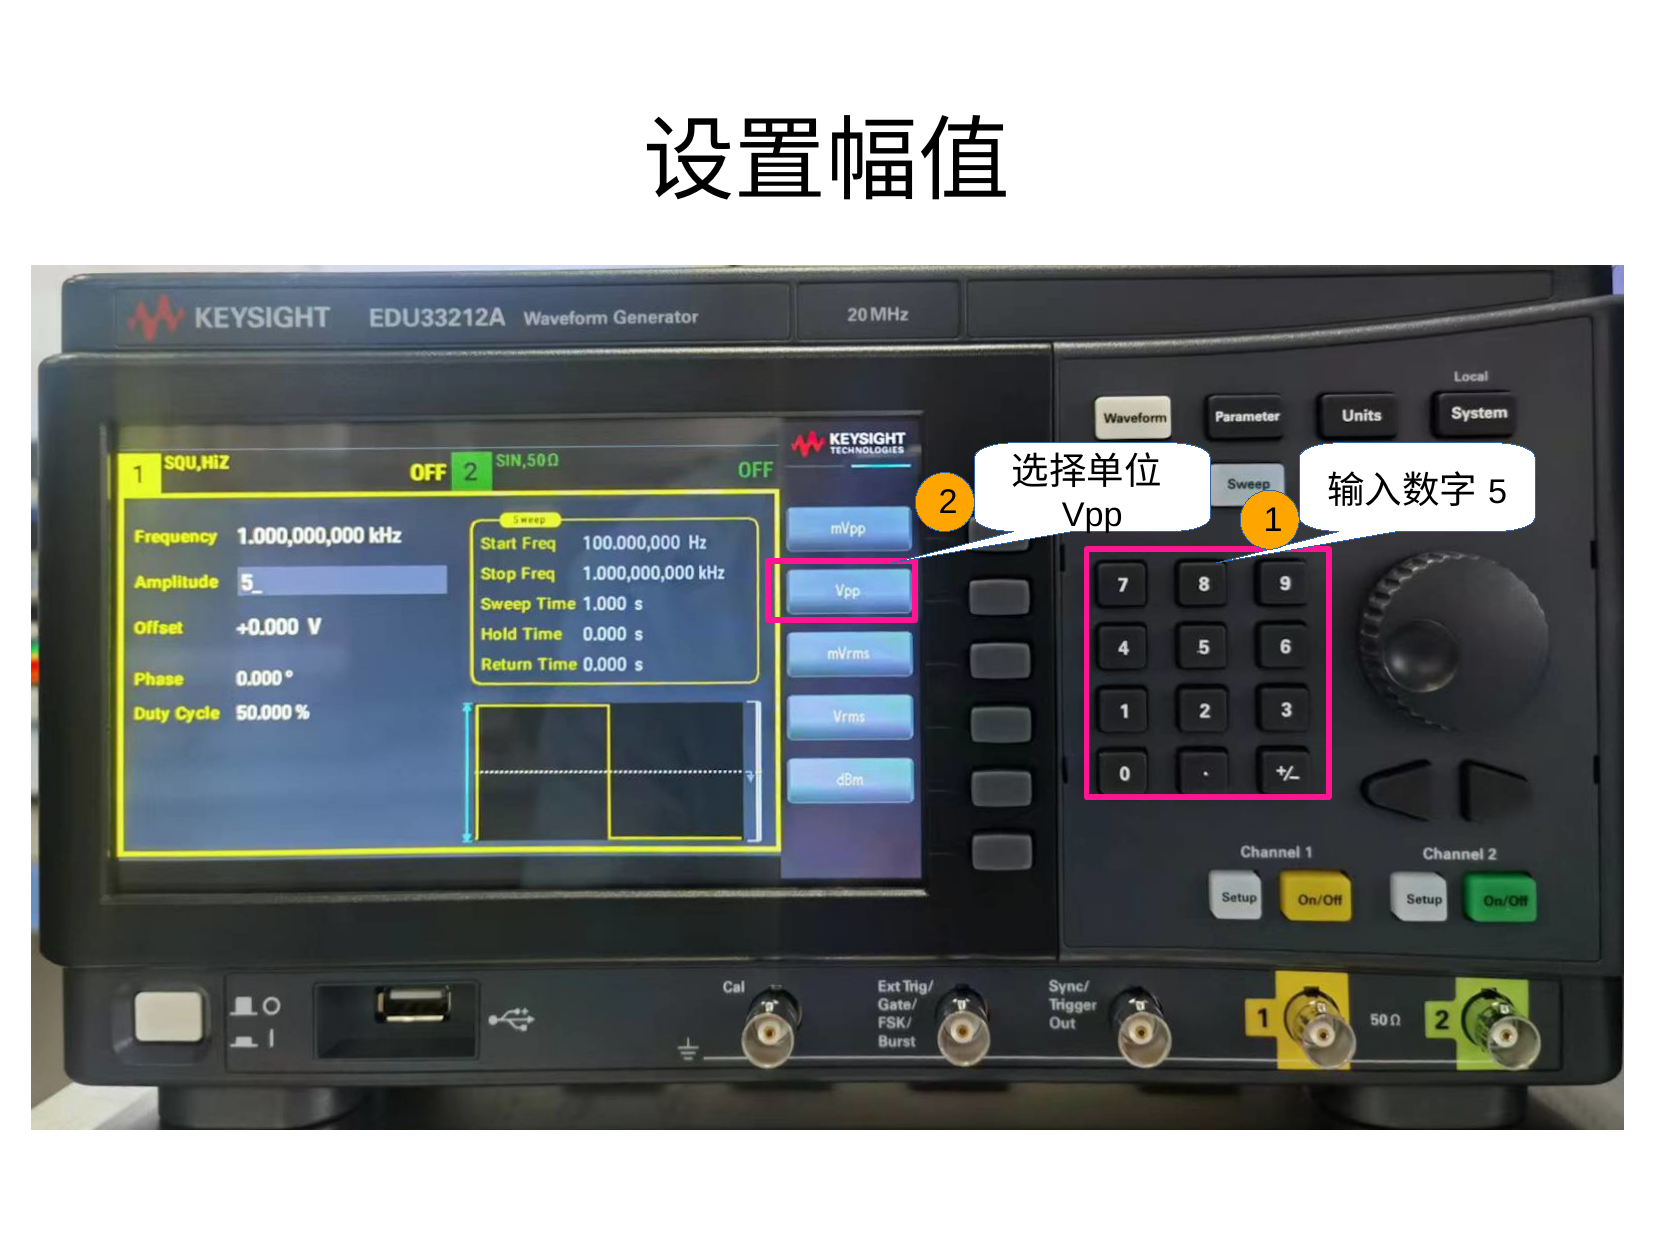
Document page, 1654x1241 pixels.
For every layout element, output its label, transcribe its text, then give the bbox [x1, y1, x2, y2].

title 设置幅值 [82, 50, 1571, 256]
text_box 1 [1240, 490, 1300, 550]
picture [31, 265, 1624, 1130]
text_box 2 [915, 472, 975, 532]
text_box 选择单位Vpp [891, 442, 1211, 563]
text_box 输入数字5 [1216, 442, 1536, 563]
